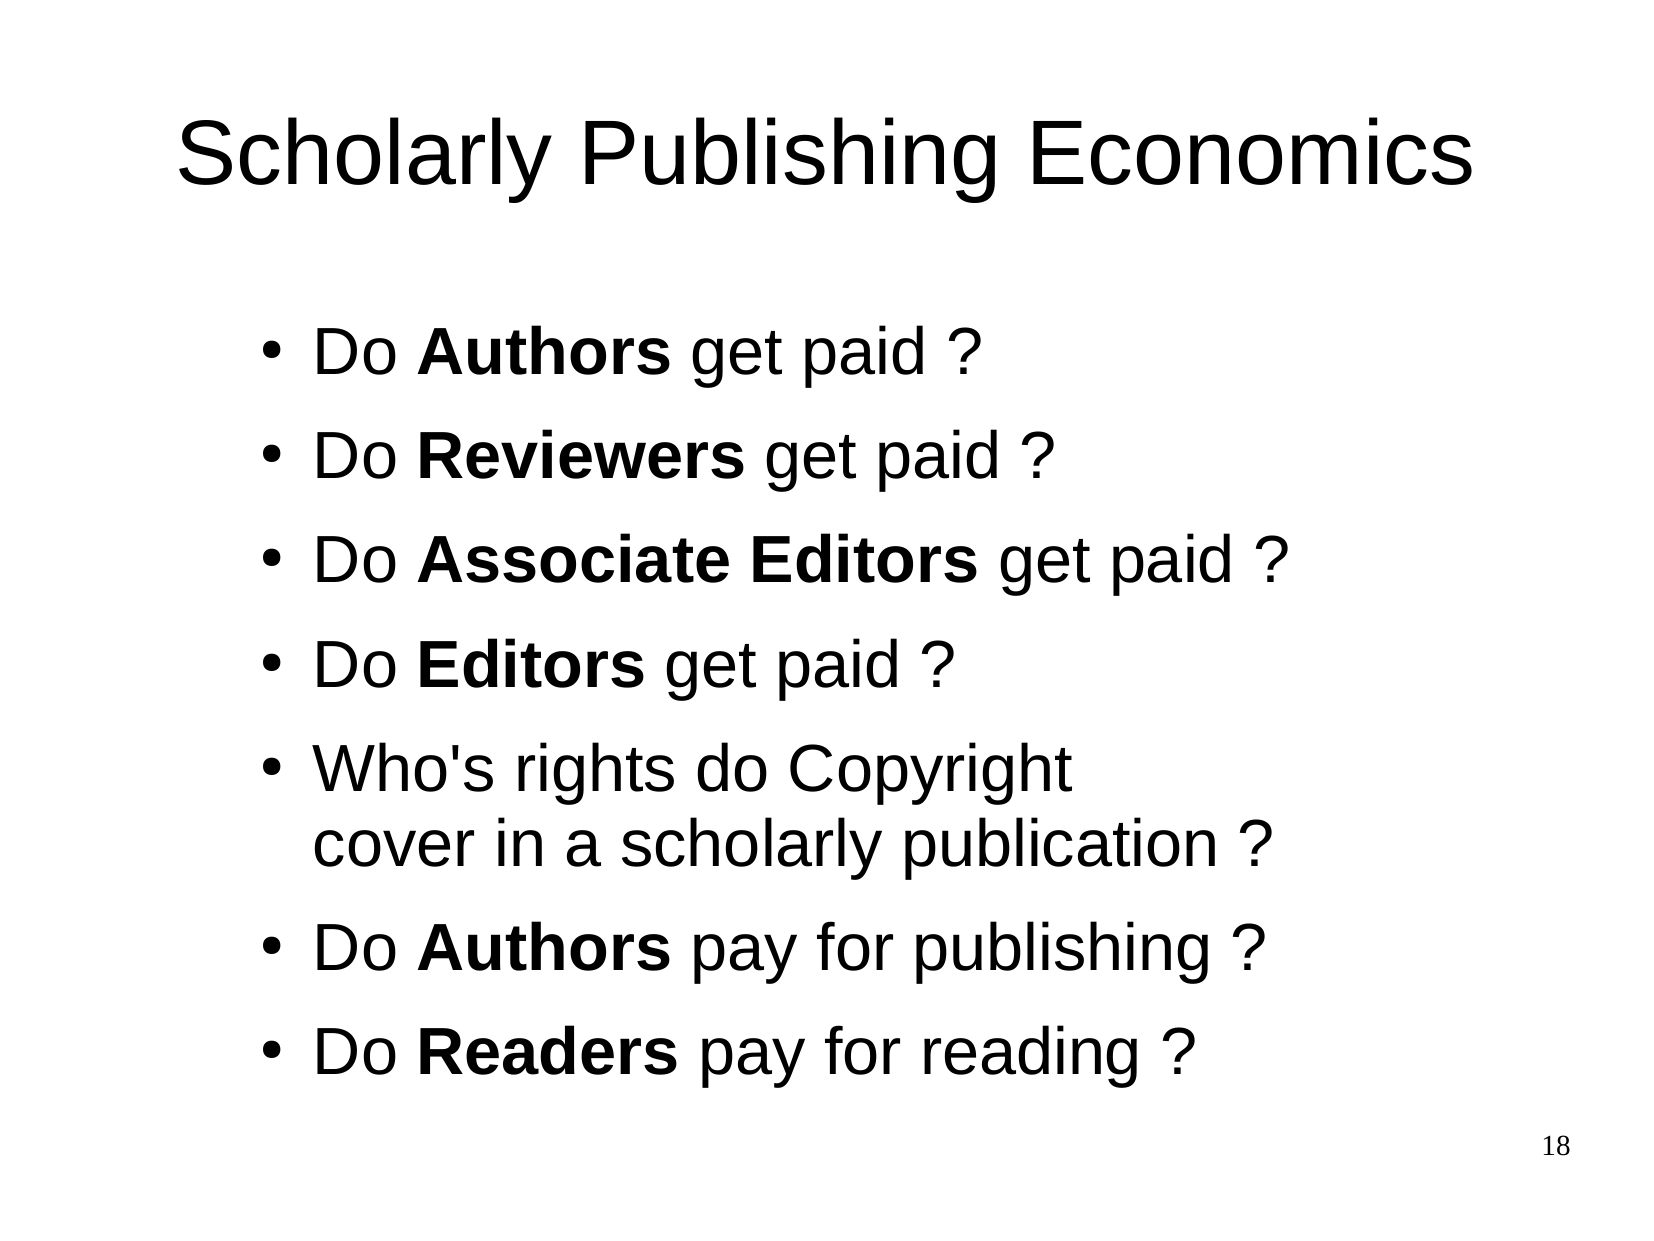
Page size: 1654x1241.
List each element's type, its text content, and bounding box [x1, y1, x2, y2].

list Do Authors get paid ? Do Reviewers get paid ? Do Associate Editors get paid ? Do Editors get paid ? Who's rights do Copyright cover in a scholarly publication ? Do Authors pay for publishing ? Do Readers pay for reading ? [242, 313, 1435, 1118]
title Scholarly Publishing Economics [82, 56, 1571, 250]
